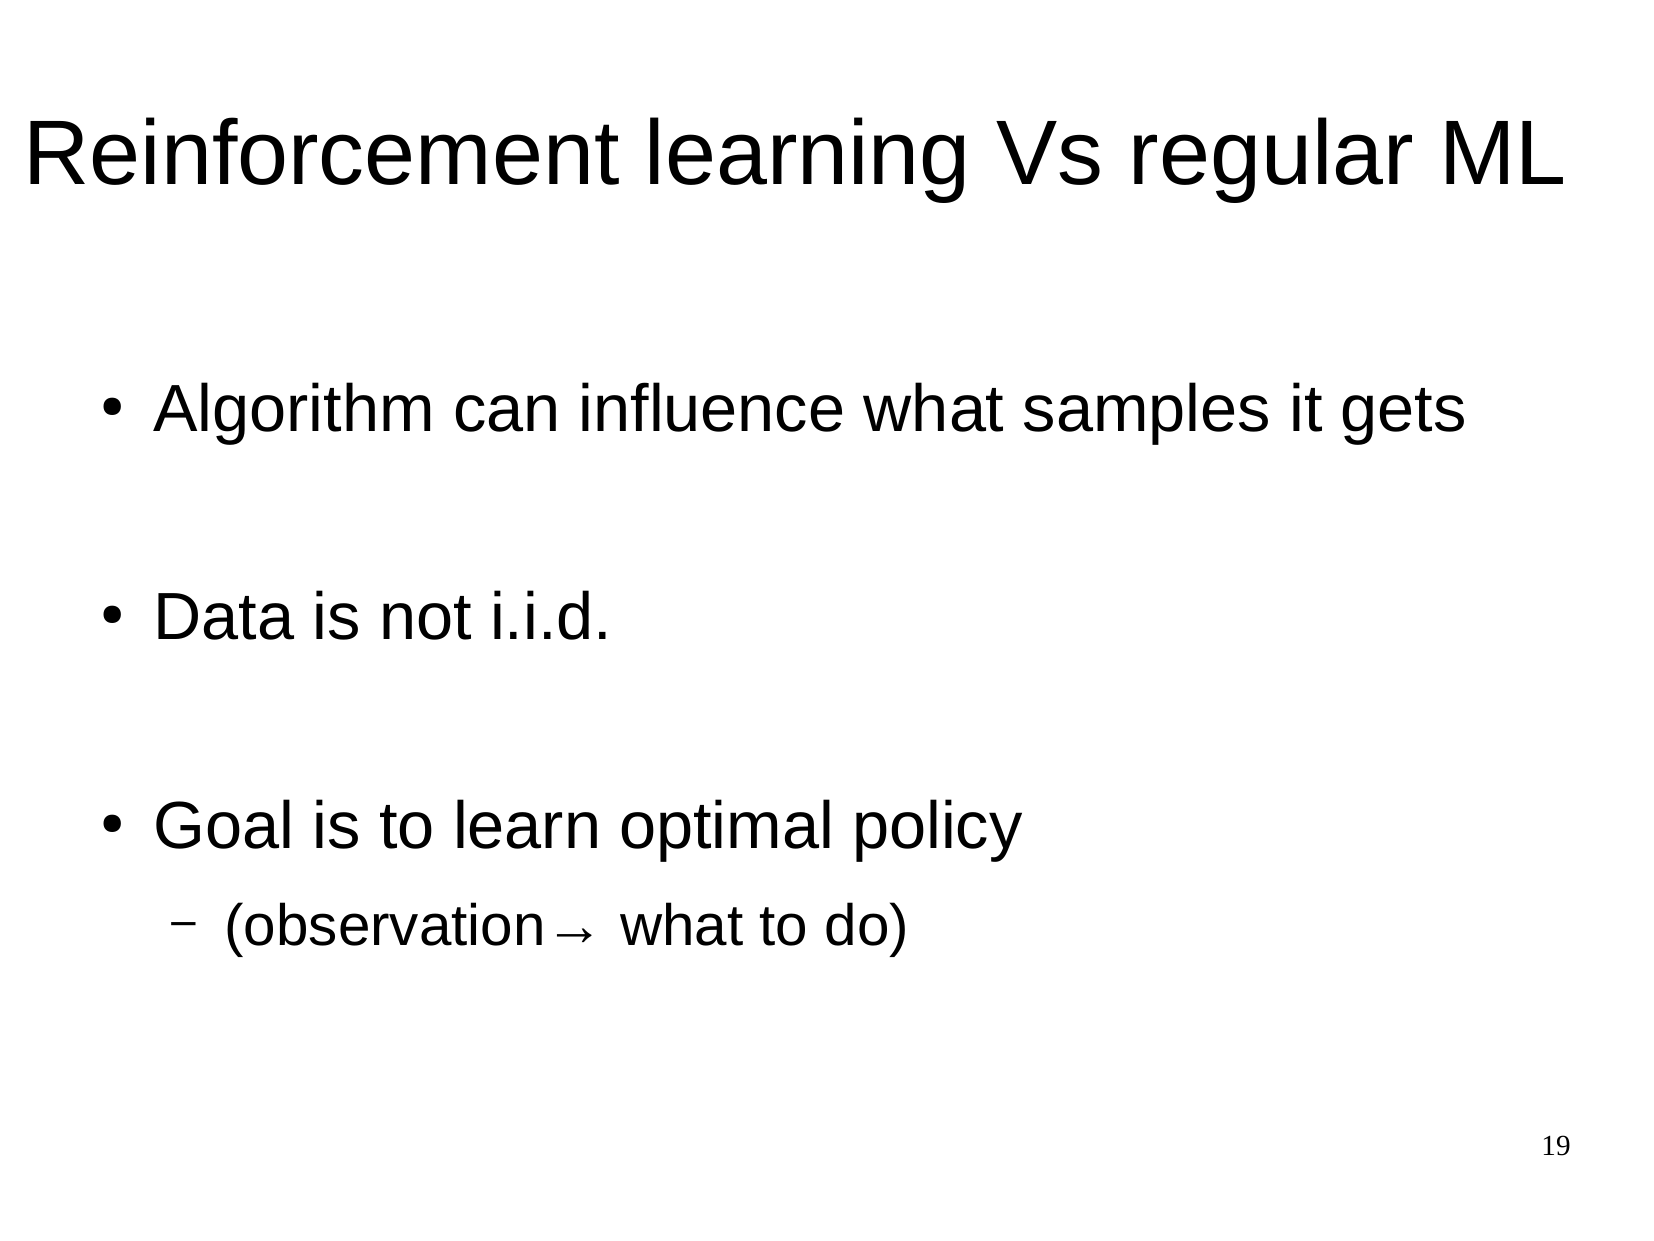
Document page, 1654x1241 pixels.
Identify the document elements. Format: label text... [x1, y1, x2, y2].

list Algorithm can influence what samples it gets Data is not i.i.d. Goal is to learn optimal policy (observation→ what to do) [82, 266, 1571, 1217]
title Reinforcement learning Vs regular ML [23, 49, 1654, 257]
